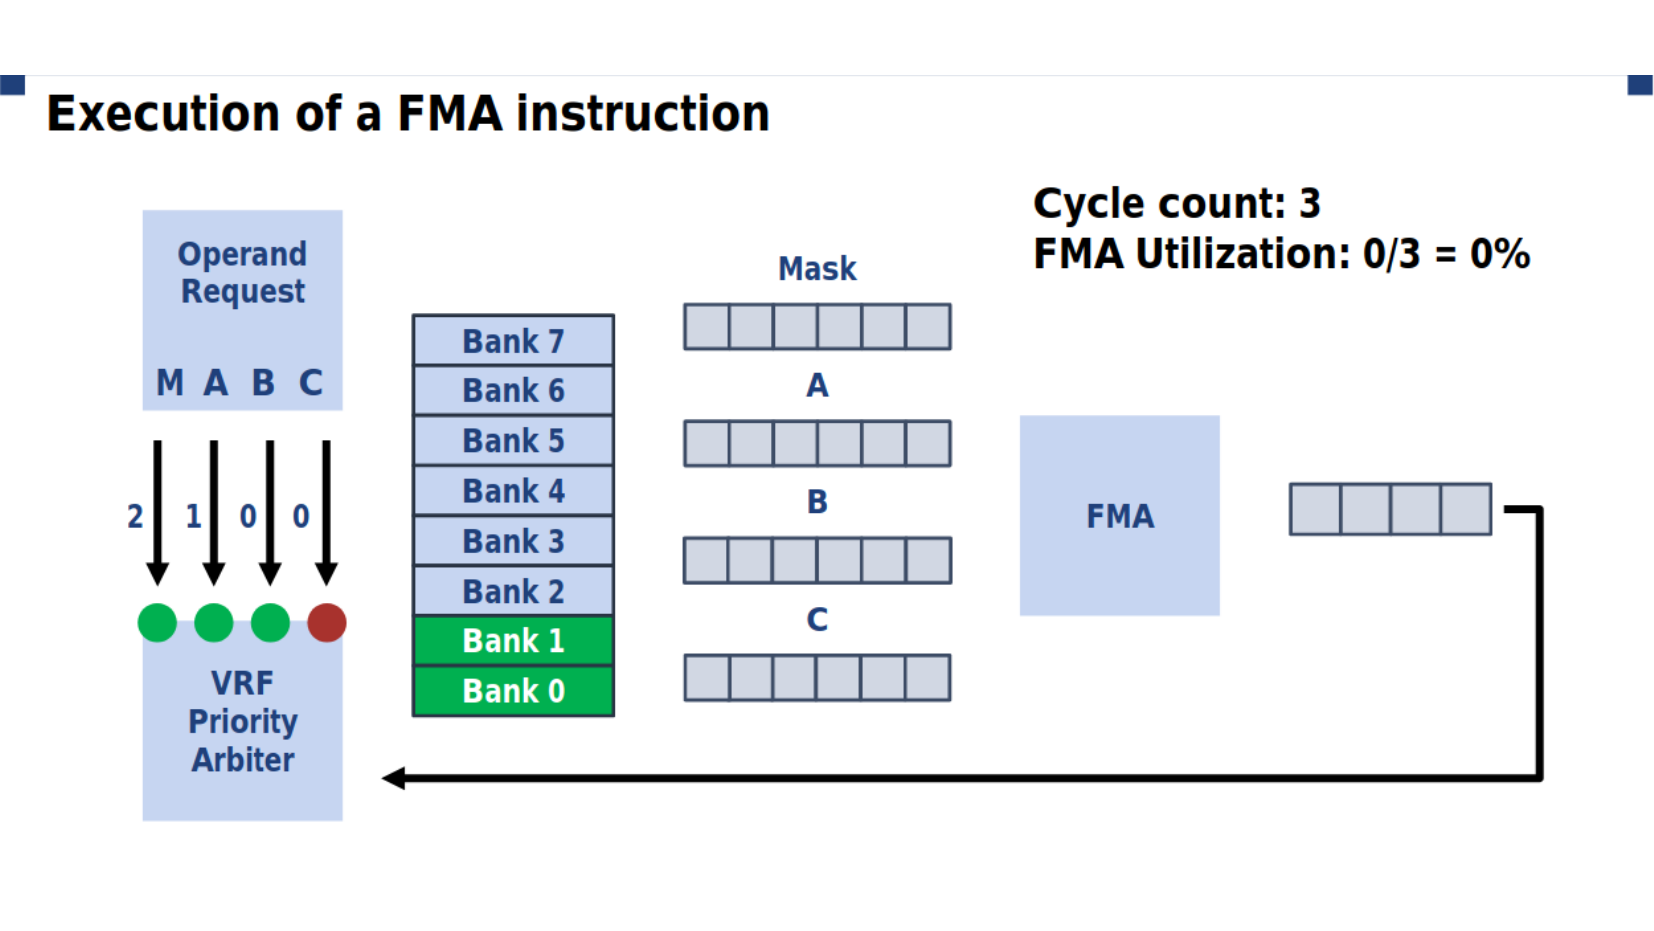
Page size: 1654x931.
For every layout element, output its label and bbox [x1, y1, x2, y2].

picture [0, 75, 1654, 851]
